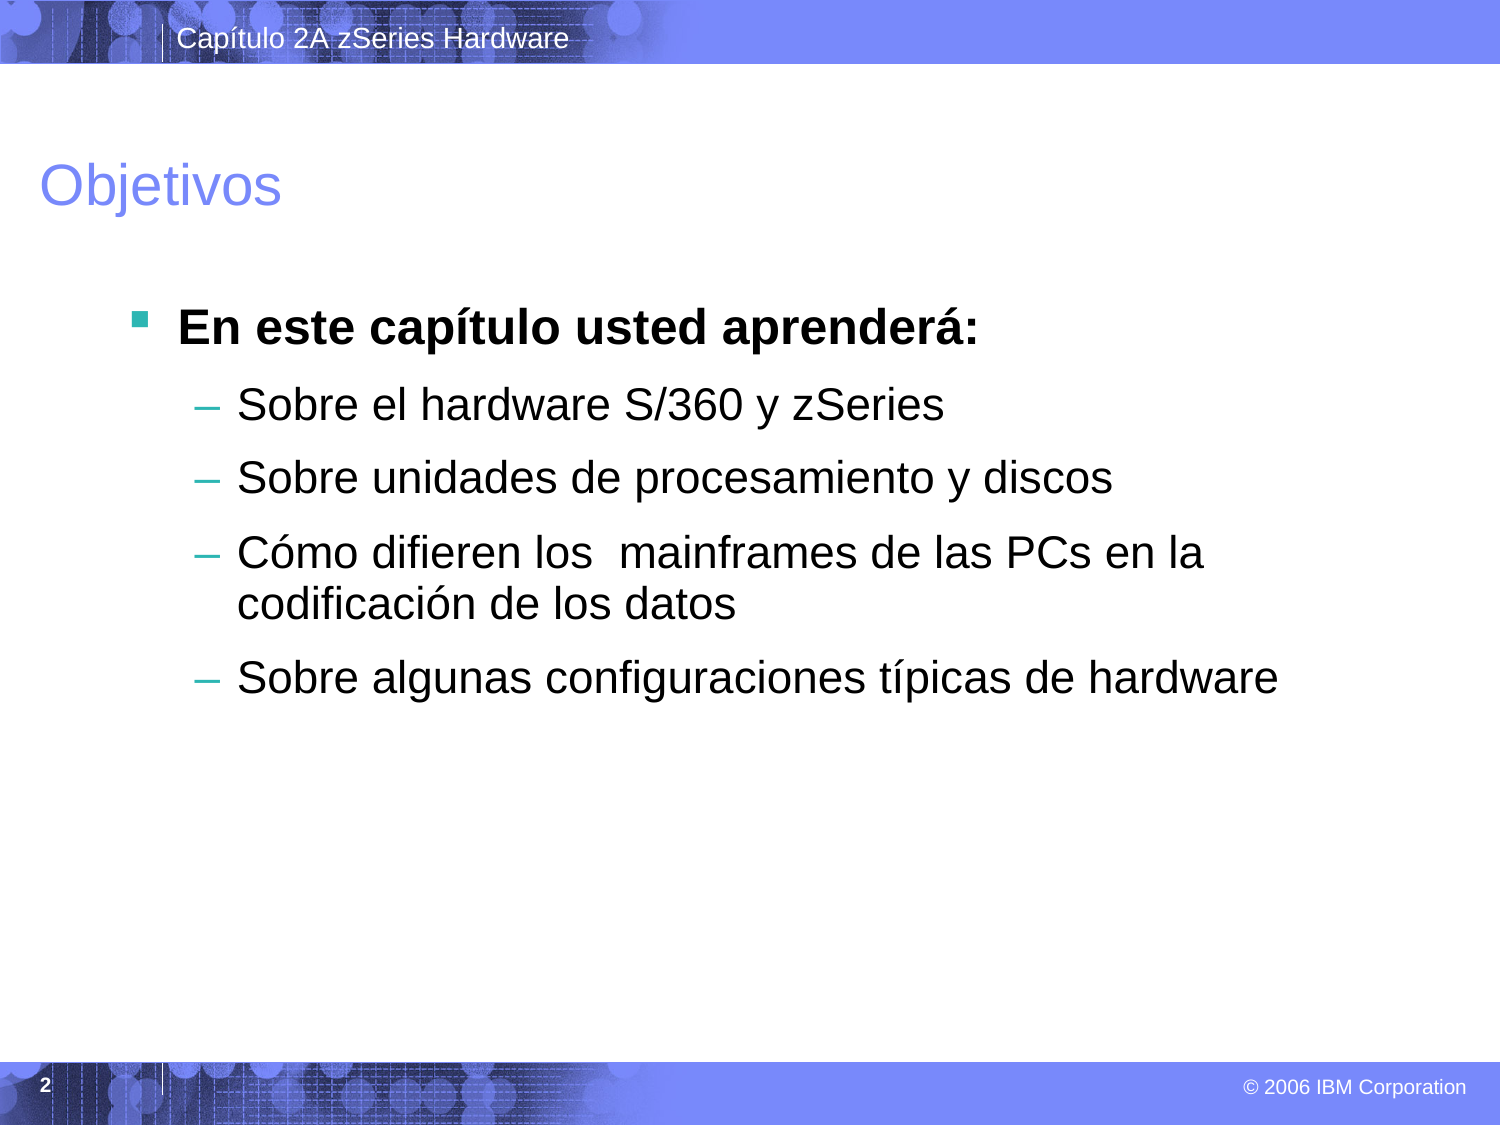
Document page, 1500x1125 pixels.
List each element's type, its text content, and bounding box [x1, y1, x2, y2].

list En este capítulo usted aprenderá: Sobre el hardware S/360 y zSeries Sobre unidades de procesamiento y discos Cómo difieren los mainframes de las PCs en la codificación de los datos Sobre algunas configuraciones típicas de hardware [112, 291, 1388, 932]
picture [0, 1063, 1500, 1125]
title Objetivos [25, 142, 1378, 225]
picture [1, 1, 1500, 63]
